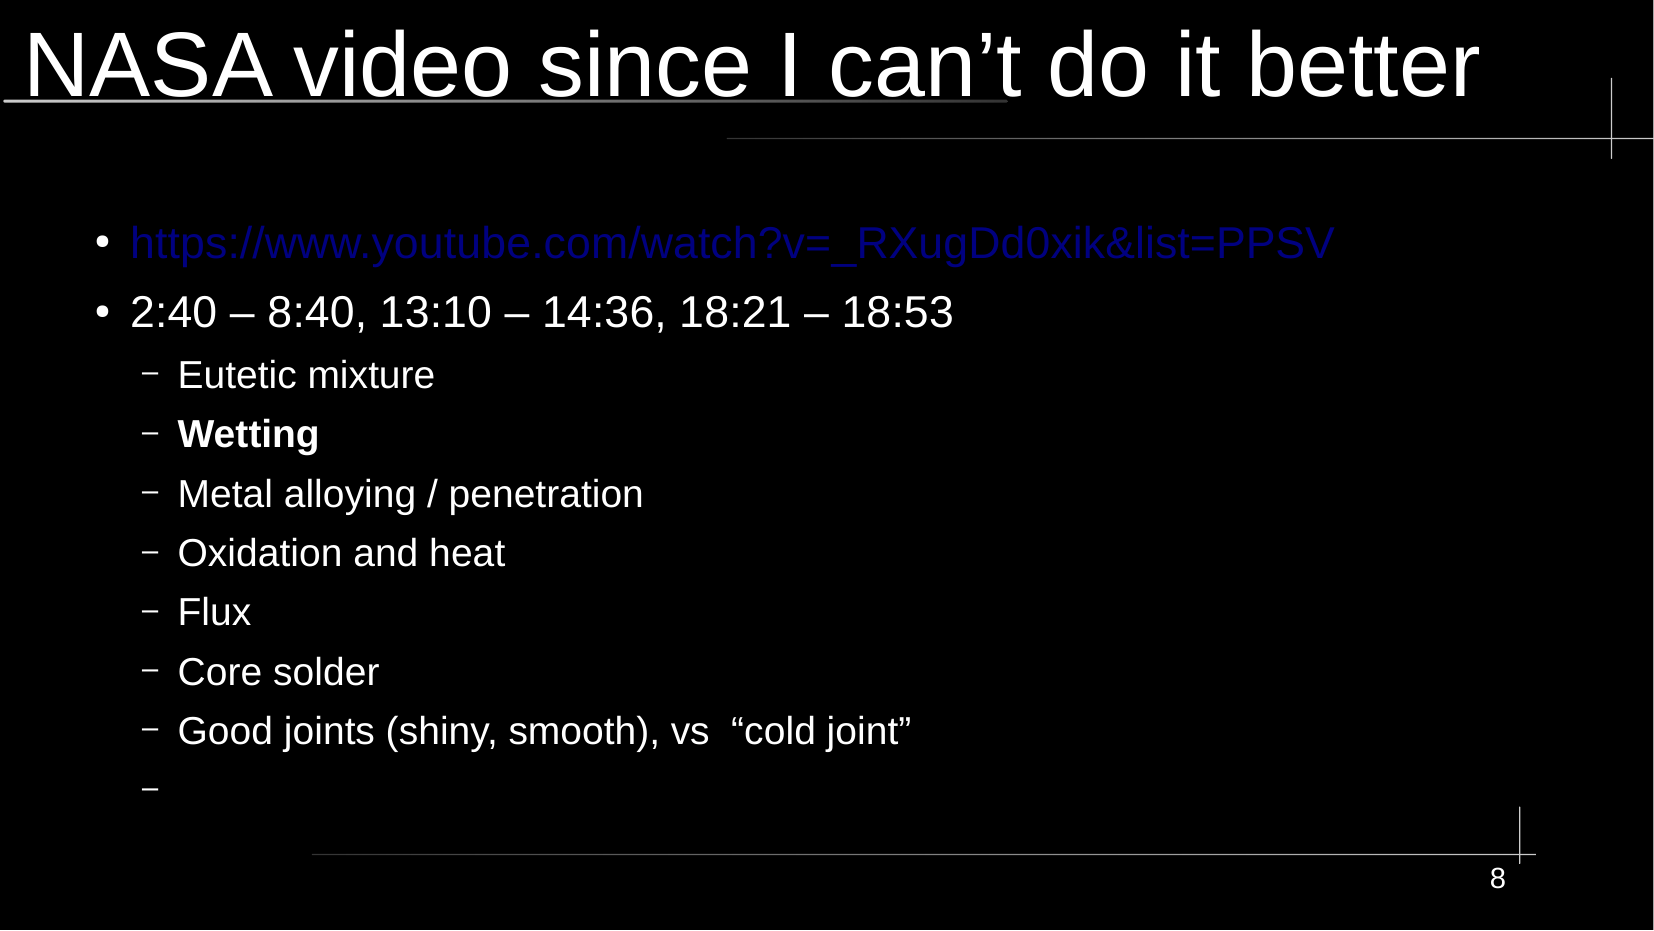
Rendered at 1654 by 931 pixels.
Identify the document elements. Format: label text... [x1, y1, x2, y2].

title NASA video since I can’t do it better [23, 11, 1589, 119]
list https://www.youtube.com/watch?v=_RXugDd0xik&list=PPSV 2:40 – 8:40, 13:10 – 14:36, 18:21 – 18:53 Eutetic mixture Wetting Metal alloying / penetration Oxidation and heat Flux Core solder Good joints (shiny, smooth), vs “cold joint” [82, 217, 1571, 758]
